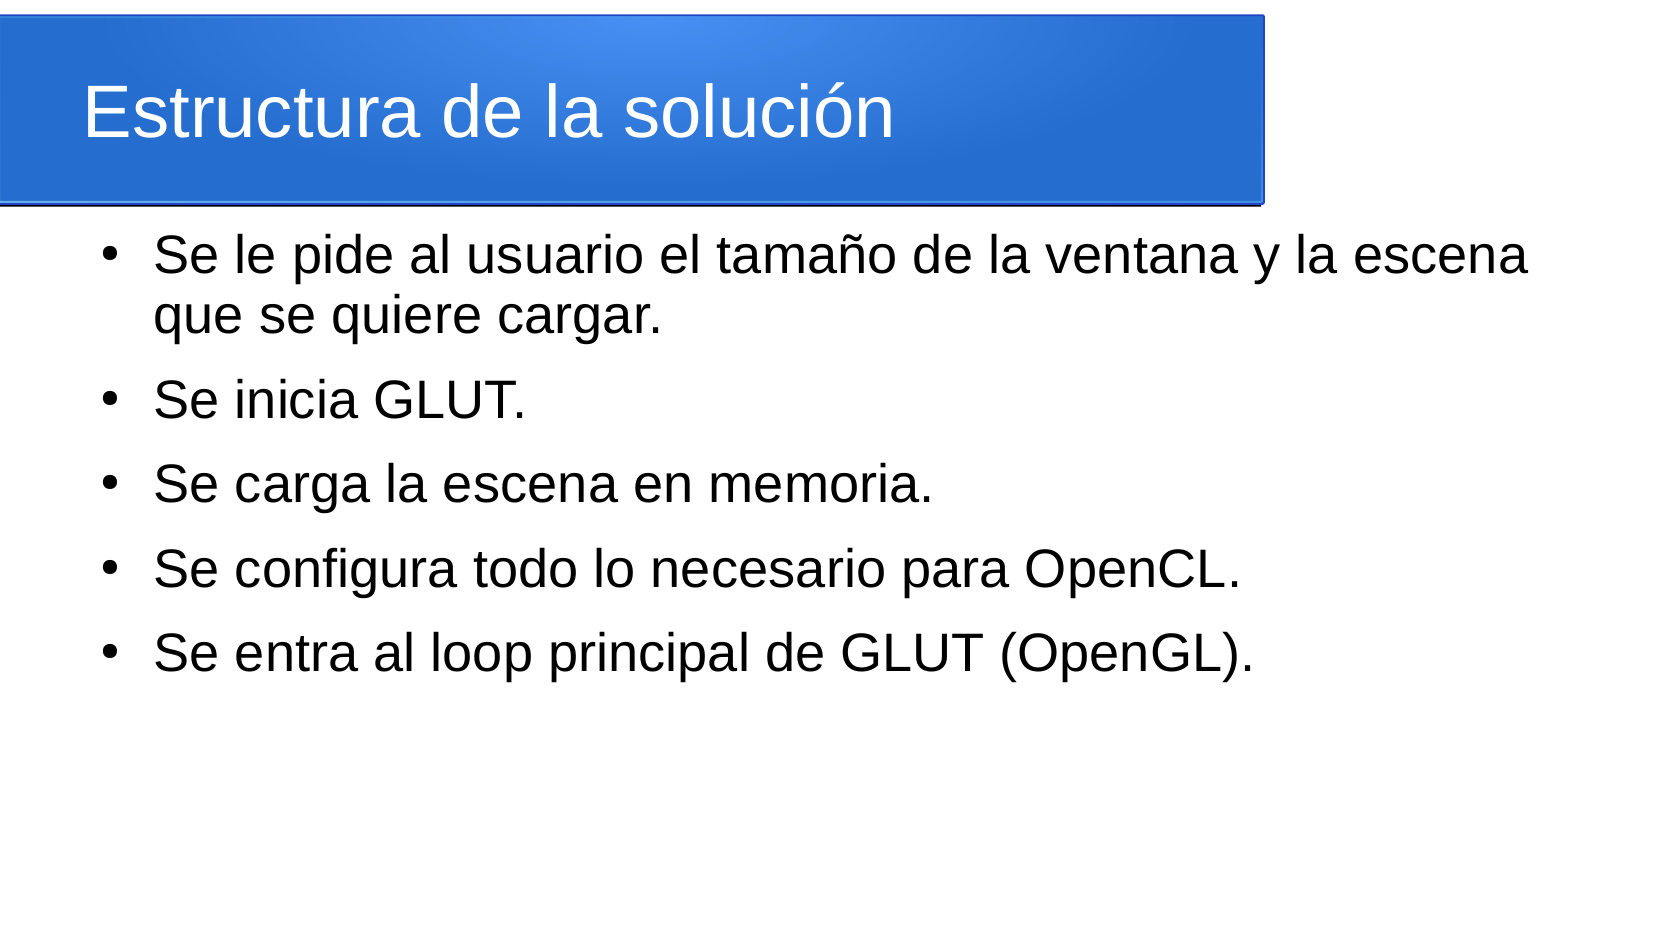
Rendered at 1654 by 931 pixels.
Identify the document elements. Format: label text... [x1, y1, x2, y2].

list Se le pide al usuario el tamaño de la ventana y la escena que se quiere cargar. Se inicia GLUT. Se carga la escena en memoria. Se configura todo lo necesario para OpenCL. Se entra al loop principal de GLUT (OpenGL). [82, 224, 1571, 764]
title Estructura de la solución [82, 35, 1235, 189]
